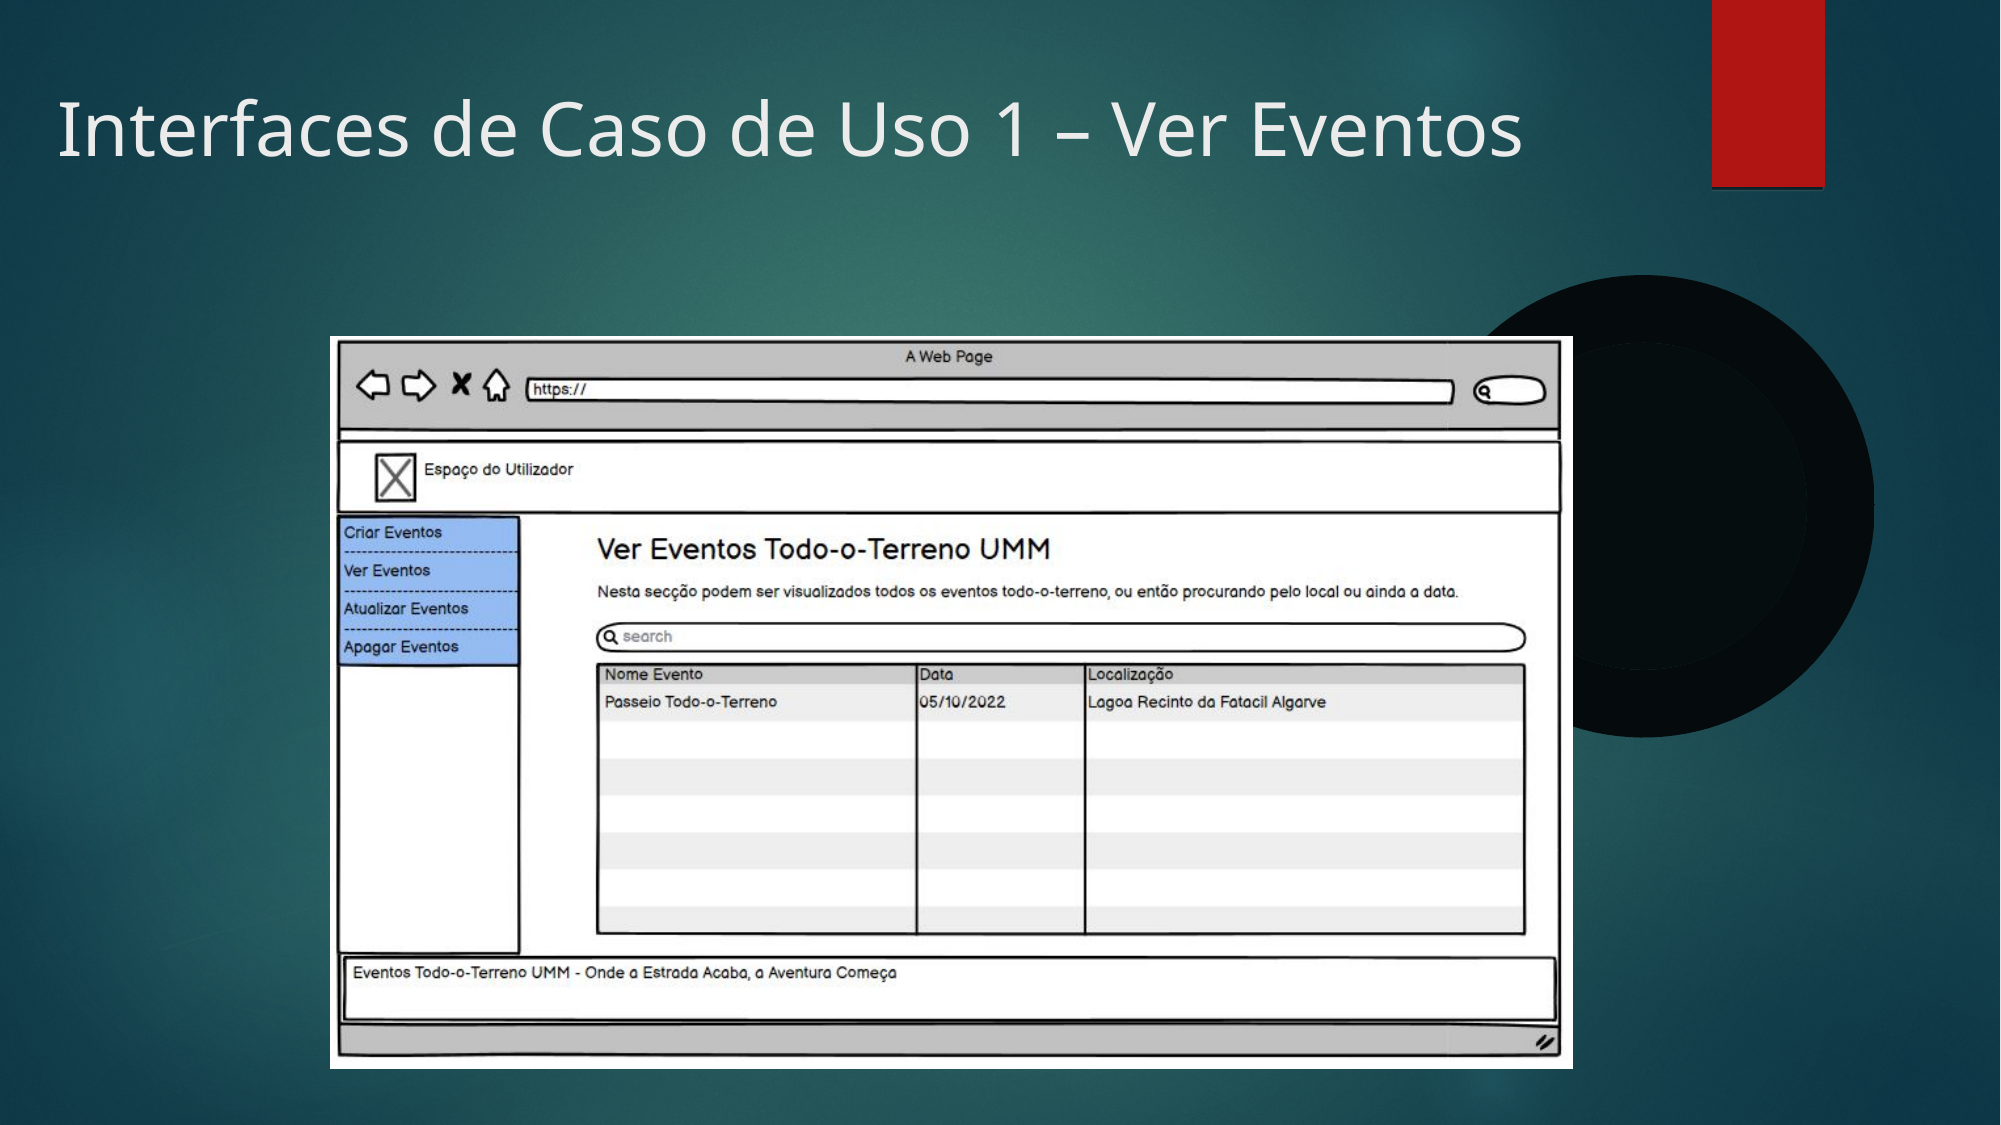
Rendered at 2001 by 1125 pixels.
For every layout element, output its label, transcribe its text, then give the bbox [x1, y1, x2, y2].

picture [330, 336, 1573, 1069]
title Interfaces de Caso de Uso 1 – Ver Eventos [42, 74, 1954, 305]
